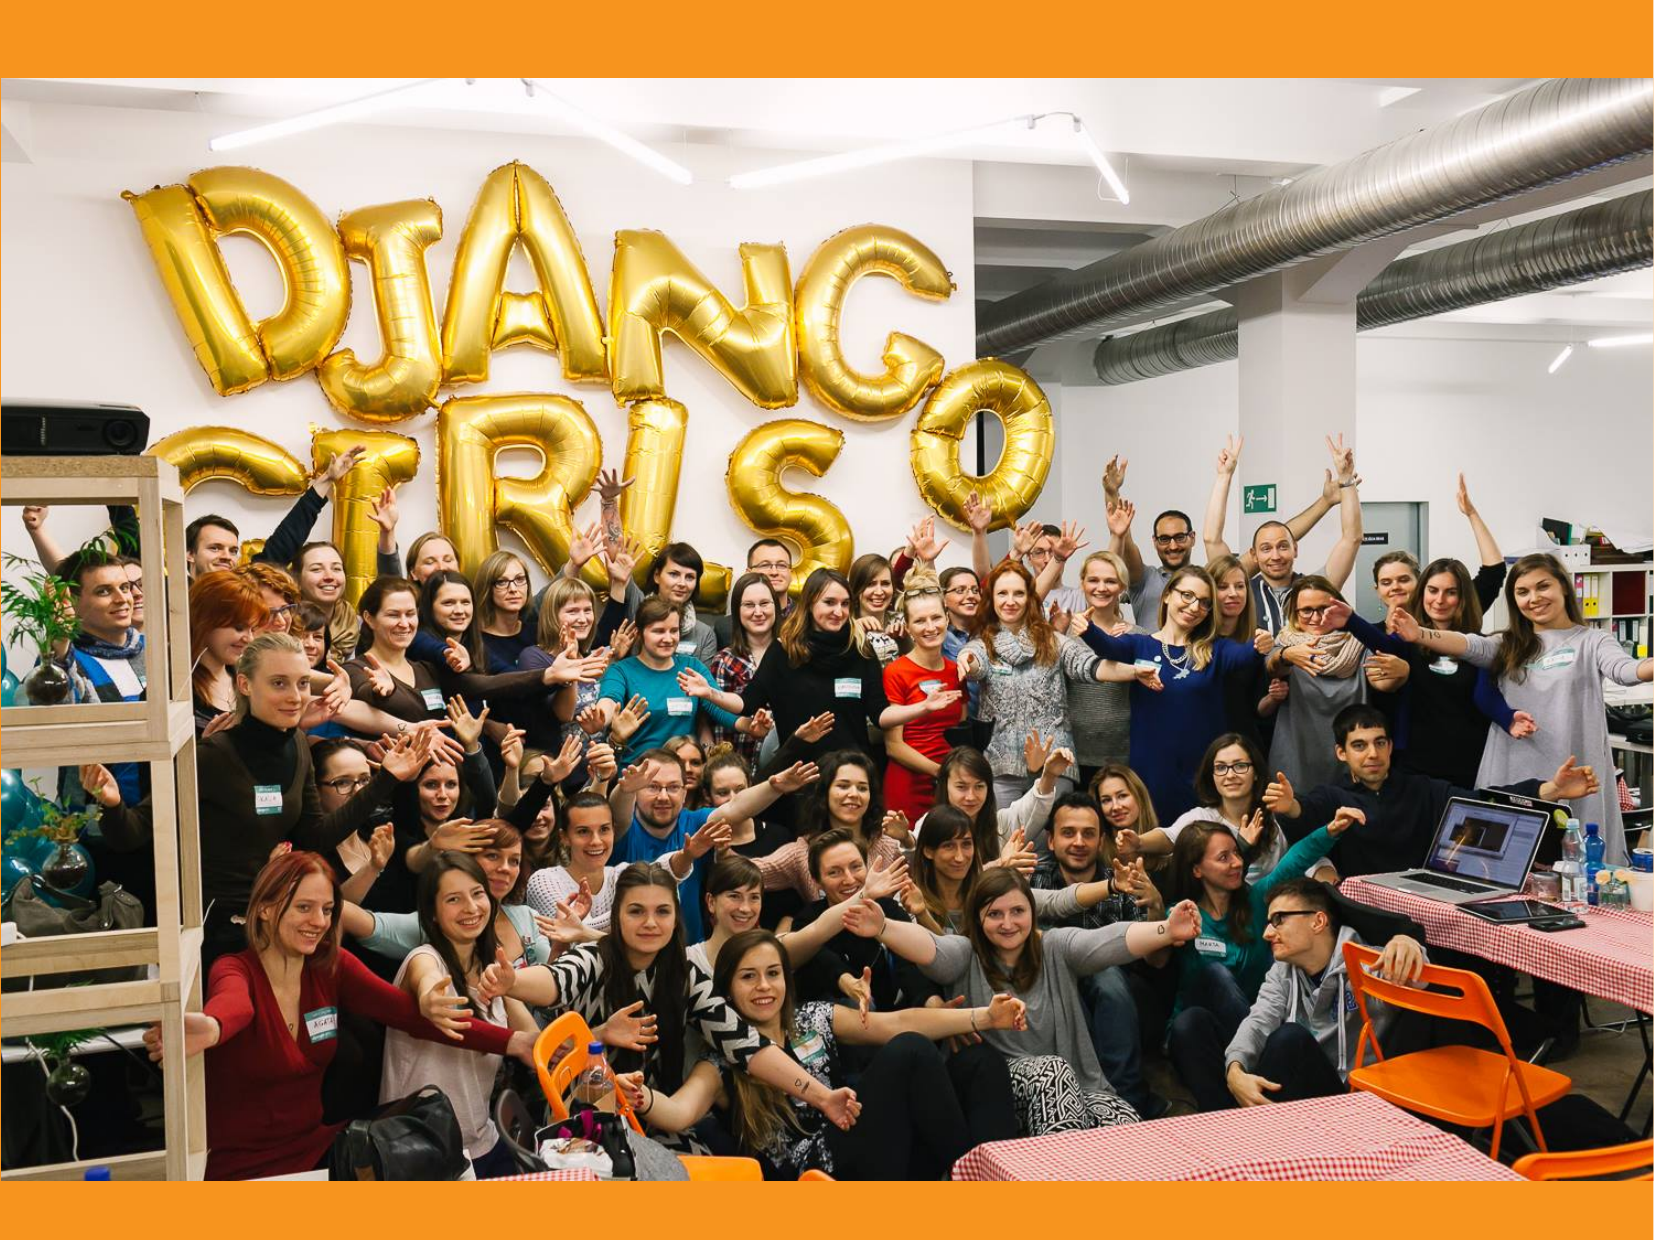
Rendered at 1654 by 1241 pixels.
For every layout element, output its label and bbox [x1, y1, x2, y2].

picture [1, 78, 1654, 1181]
